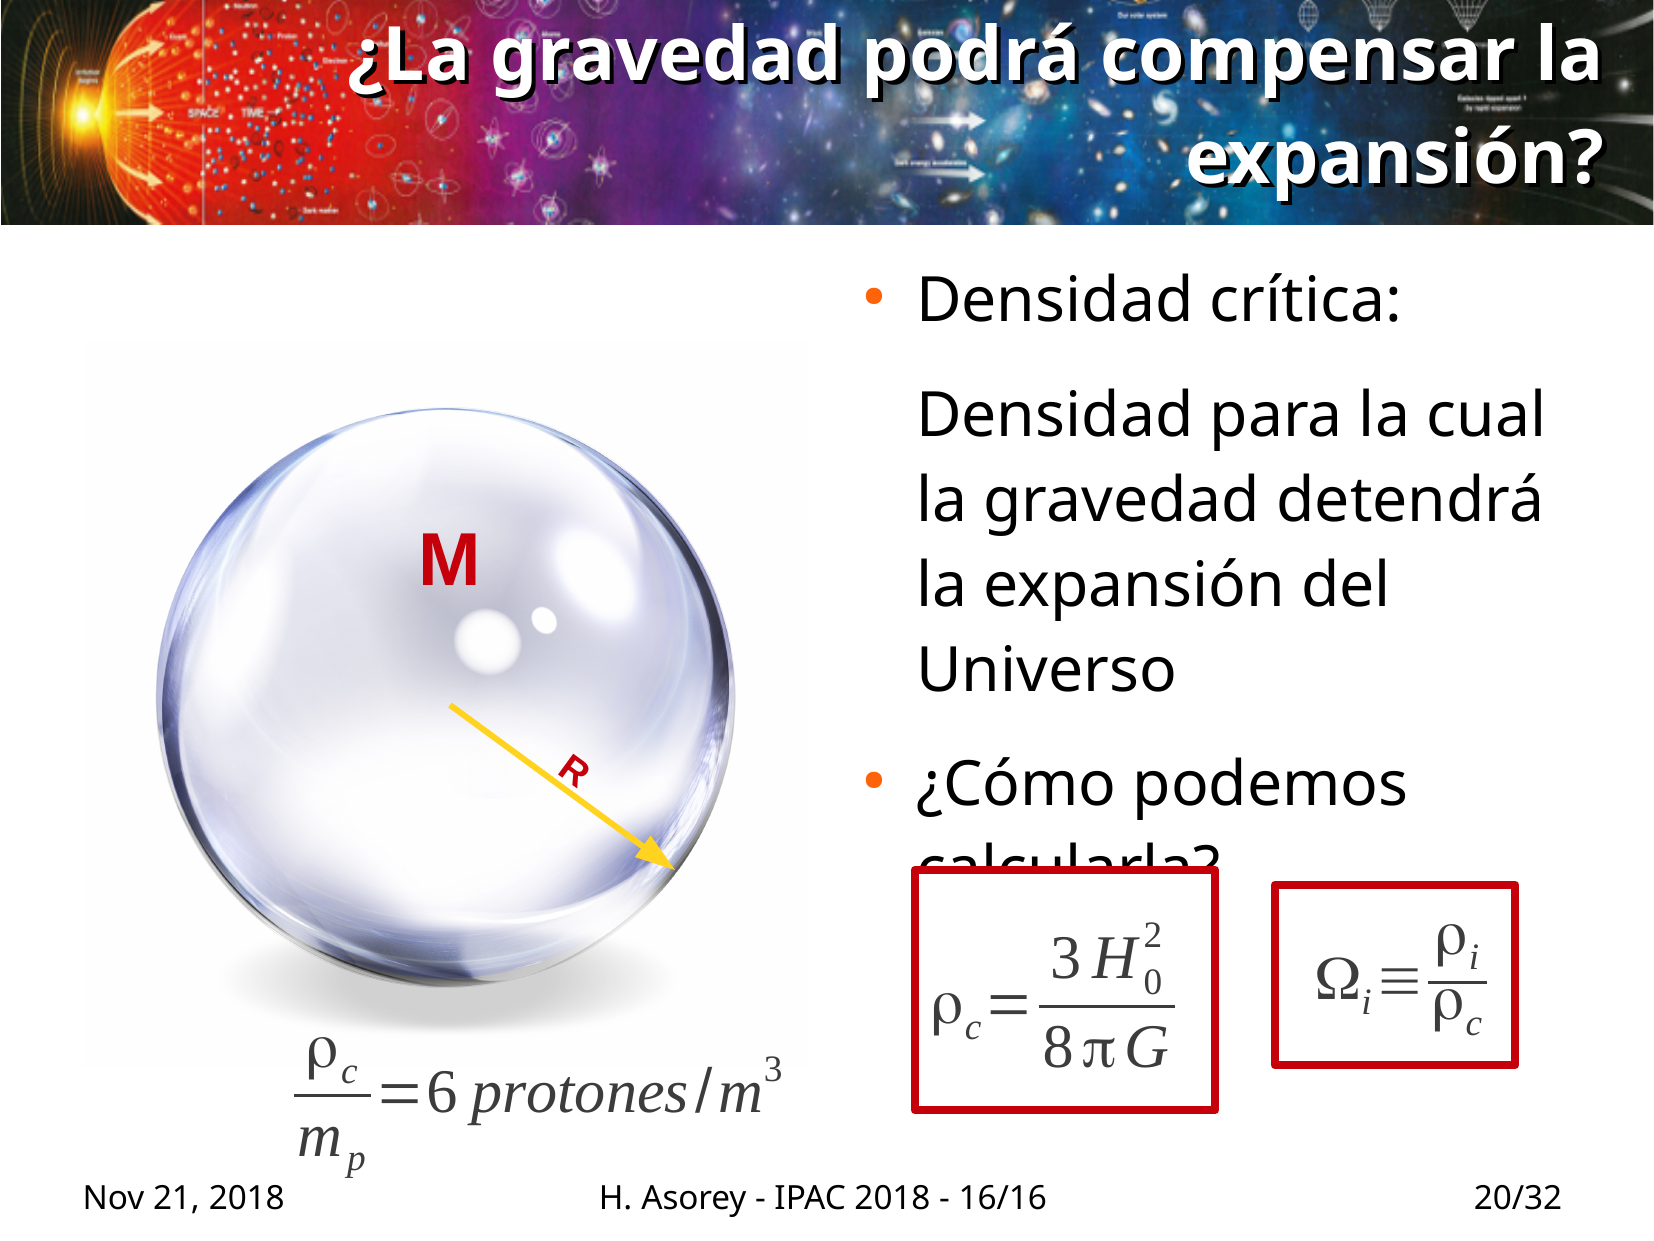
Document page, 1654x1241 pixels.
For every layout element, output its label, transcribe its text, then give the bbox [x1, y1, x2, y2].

chart [1308, 921, 1497, 1043]
chart [924, 915, 1184, 1080]
list Densidad crítica: Densidad para la cual la gravedad detendrá la expansión del Universo ¿Cómo podemos calcularla? [845, 255, 1572, 1156]
picture [82, 341, 809, 1069]
text_box [915, 870, 1216, 1111]
picture [1, 0, 1654, 225]
chart [285, 1035, 790, 1178]
text_box [1275, 885, 1516, 1066]
text_box M [403, 510, 496, 609]
title ¿La gravedad podrá compensar la expansión? [45, 15, 1606, 191]
